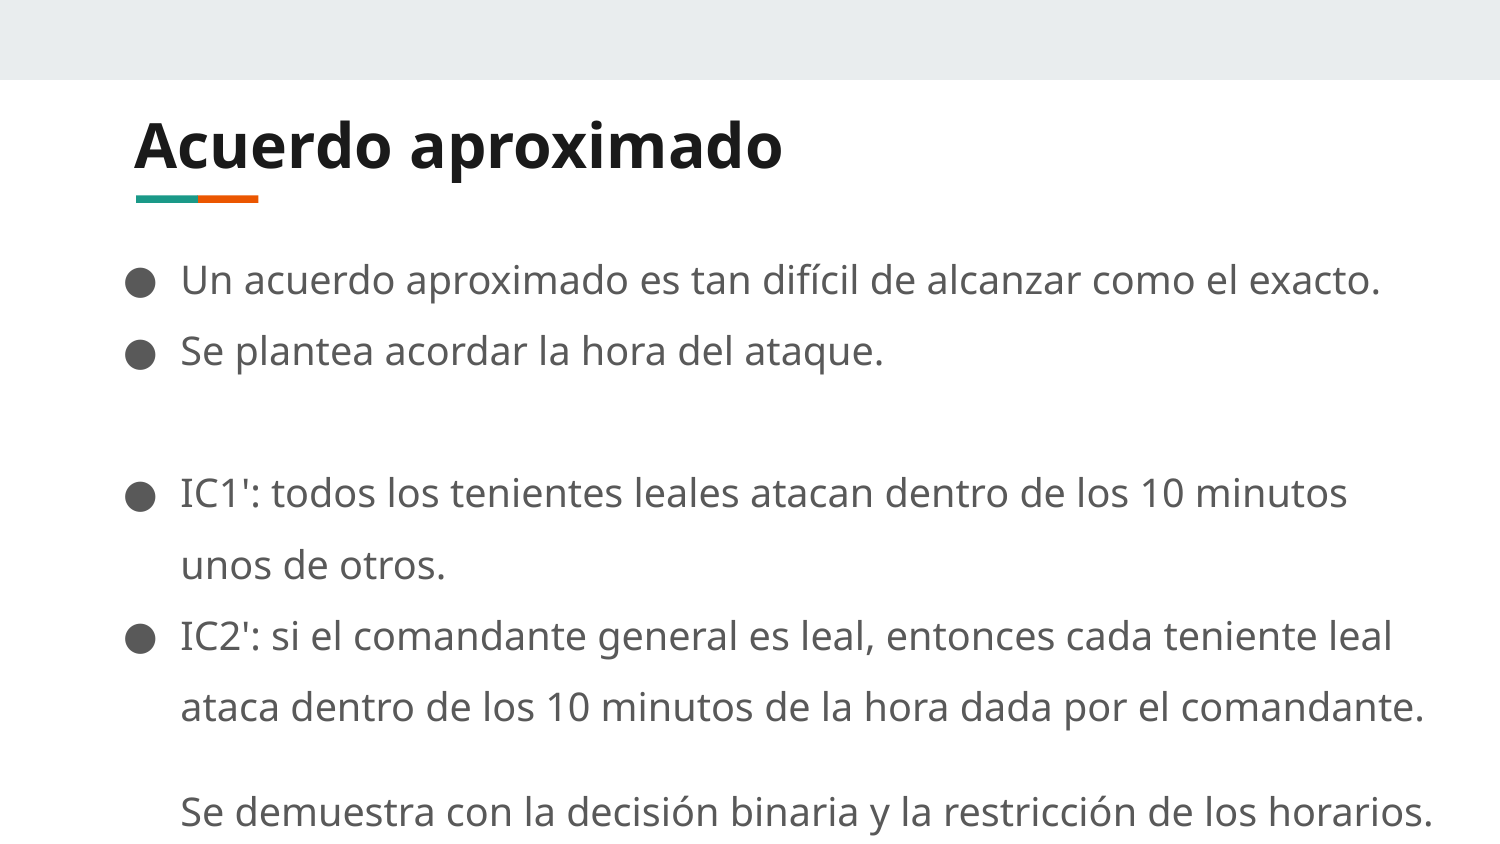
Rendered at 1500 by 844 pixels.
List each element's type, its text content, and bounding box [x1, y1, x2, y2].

list Un acuerdo aproximado es tan difícil de alcanzar como el exacto. Se plantea acordar la hora del ataque. IC1': todos los tenientes leales atacan dentro de los 10 minutos unos de otros. IC2': si el comandante general es leal, entonces cada teniente leal ataca dentro de los 10 minutos de la hora dada por el comandante. Se demuestra con la decisión binaria y la restricción de los horarios. [90, 216, 1461, 587]
title Acuerdo aproximado [119, 91, 1381, 180]
